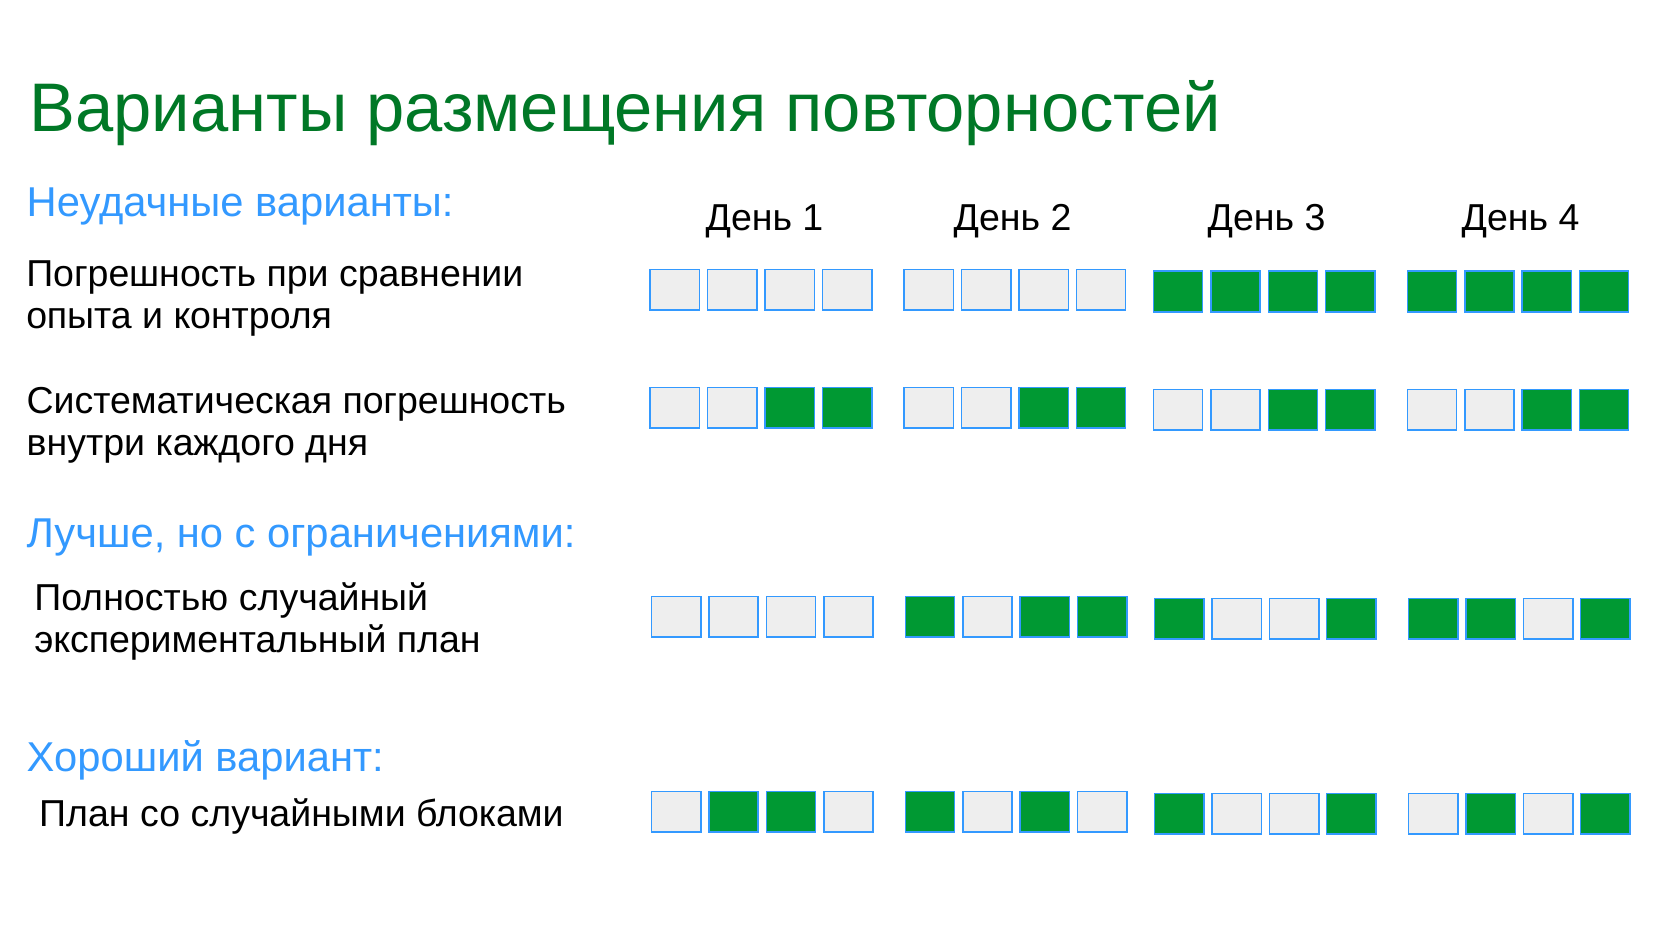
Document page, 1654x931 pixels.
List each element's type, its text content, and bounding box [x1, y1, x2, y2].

text_box [1326, 598, 1376, 639]
text_box [1407, 271, 1457, 312]
text_box [1269, 793, 1319, 834]
text_box [1076, 387, 1126, 429]
text_box [1408, 793, 1458, 834]
title Варианты размещения повторностей [0, 23, 1630, 193]
text_box [823, 596, 874, 638]
text_box [766, 791, 816, 833]
text_box День 3 [1192, 188, 1341, 246]
text_box День 4 [1446, 188, 1595, 246]
text_box [1268, 271, 1318, 312]
text_box [962, 596, 1013, 638]
text_box [1407, 389, 1457, 430]
text_box [1269, 598, 1319, 639]
text_box [962, 791, 1013, 833]
text_box [1580, 598, 1630, 639]
text_box [765, 387, 815, 429]
text_box [707, 269, 757, 310]
text_box План со случайными блоками [24, 785, 579, 842]
text_box [765, 269, 815, 310]
text_box [905, 596, 955, 638]
text_box [904, 269, 954, 310]
text_box [651, 791, 701, 833]
text_box Хороший вариант: [11, 726, 399, 788]
text_box [823, 791, 874, 833]
text_box [766, 596, 816, 638]
text_box [1210, 271, 1261, 312]
text_box [1464, 271, 1515, 312]
text_box [1523, 598, 1573, 639]
text_box [1154, 598, 1204, 639]
text_box [1153, 271, 1203, 312]
text_box [961, 269, 1011, 310]
text_box [1579, 389, 1629, 430]
text_box [1077, 791, 1127, 833]
text_box [1580, 793, 1630, 834]
text_box [1326, 793, 1376, 834]
text_box [651, 596, 701, 638]
text_box День 2 [938, 188, 1087, 246]
text_box [1212, 793, 1262, 834]
text_box [904, 387, 954, 429]
text_box [1464, 389, 1515, 430]
text_box [1076, 269, 1126, 310]
text_box [1408, 598, 1458, 639]
text_box [1466, 793, 1516, 834]
text_box Систематическая погрешность внутри каждого дня [11, 372, 592, 470]
text_box Неудачные варианты: [11, 171, 544, 233]
text_box Полностью случайный экспериментальный план [19, 569, 497, 668]
text_box [1153, 389, 1203, 430]
text_box [1018, 269, 1069, 310]
text_box [1268, 389, 1318, 430]
text_box [822, 387, 872, 429]
text_box [1020, 596, 1070, 638]
text_box [1522, 389, 1572, 430]
text_box [1020, 791, 1070, 833]
text_box [1466, 598, 1516, 639]
text_box [1077, 596, 1127, 638]
text_box [708, 596, 759, 638]
text_box [905, 791, 955, 833]
text_box [1325, 389, 1375, 430]
text_box [1523, 793, 1573, 834]
text_box [1154, 793, 1204, 834]
text_box [650, 387, 700, 429]
text_box [1325, 271, 1375, 312]
text_box [708, 791, 759, 833]
text_box [1579, 271, 1629, 312]
text_box Погрешность при сравнении опыта и контроля [11, 244, 550, 343]
text_box [1210, 389, 1261, 430]
text_box [1212, 598, 1262, 639]
text_box [1018, 387, 1069, 429]
text_box [707, 387, 757, 429]
text_box День 1 [690, 188, 839, 246]
text_box [650, 269, 700, 310]
text_box [961, 387, 1011, 429]
text_box [822, 269, 872, 310]
text_box [1522, 271, 1572, 312]
text_box Лучше, но с ограничениями: [11, 501, 591, 564]
